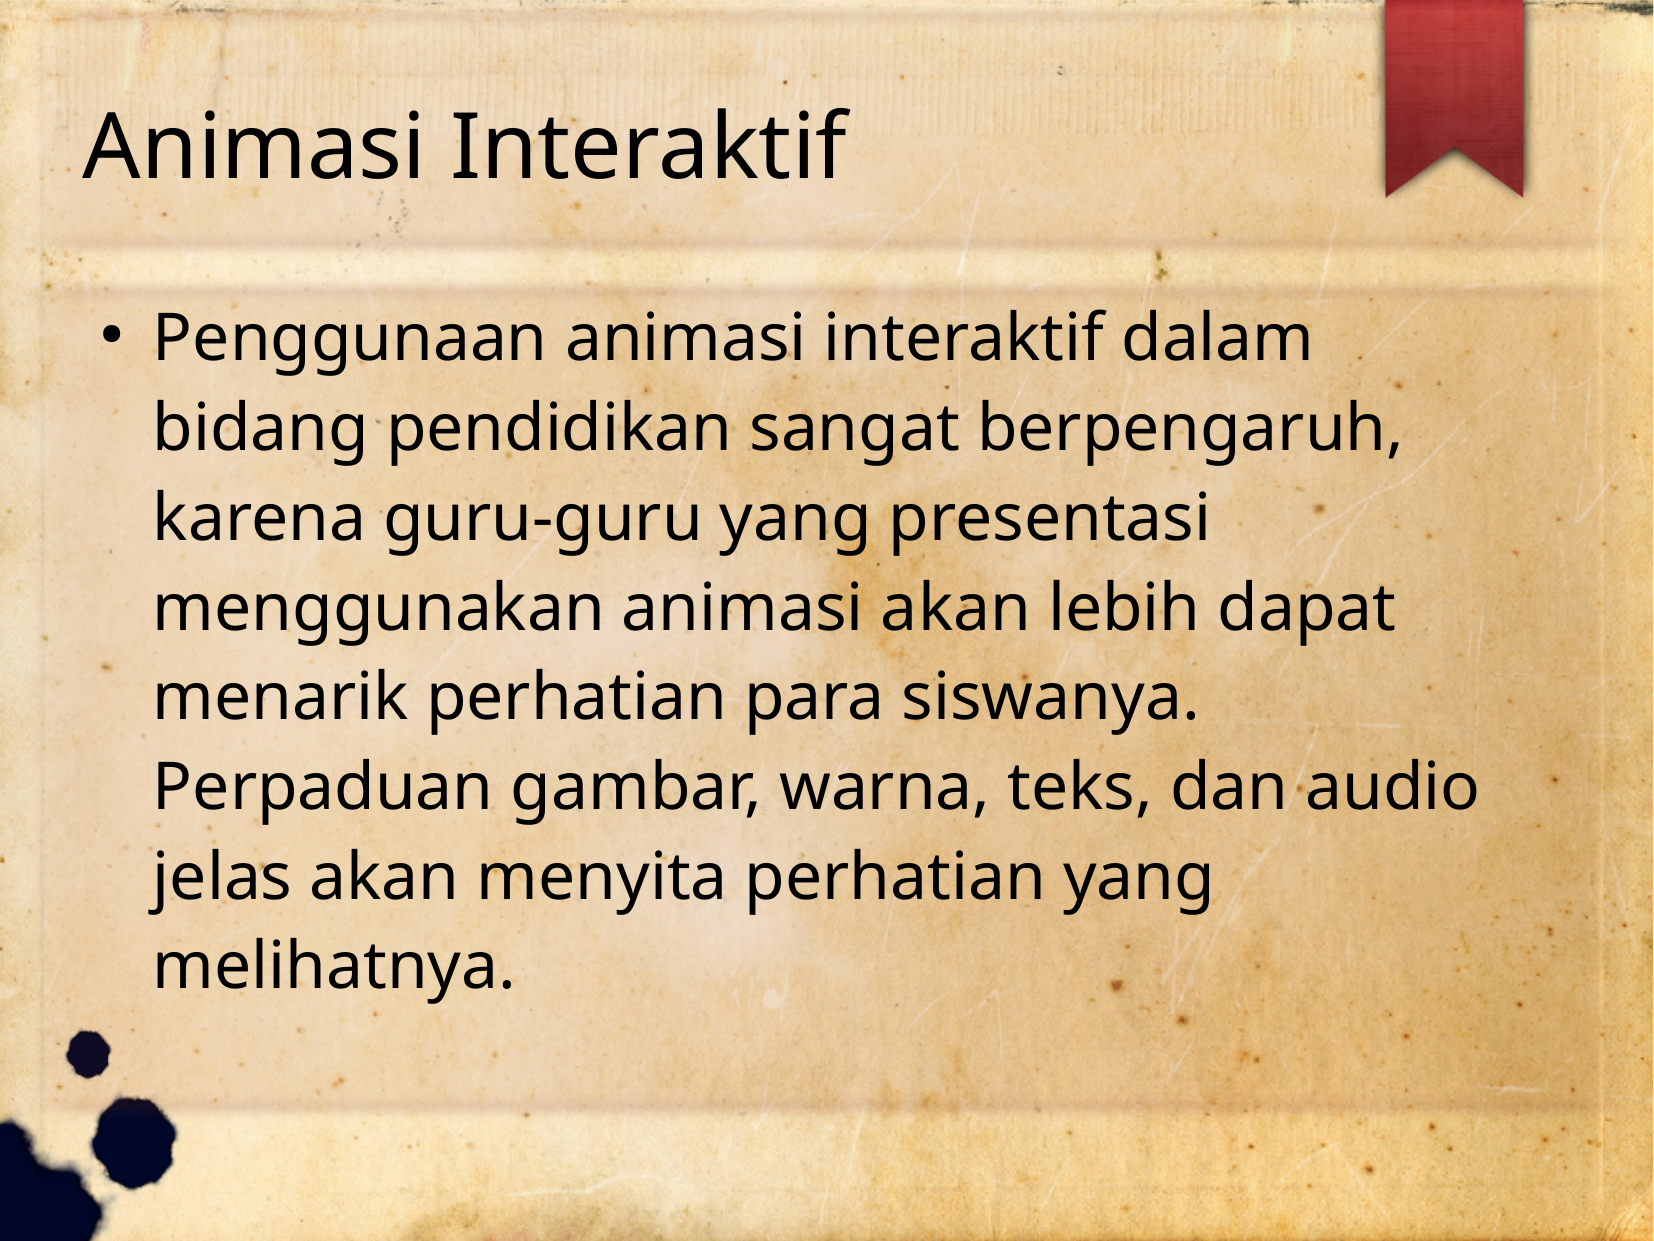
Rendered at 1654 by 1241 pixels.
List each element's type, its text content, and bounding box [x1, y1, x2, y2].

list Penggunaan animasi interaktif dalam bidang pendidikan sangat berpengaruh, karena guru-guru yang presentasi menggunakan animasi akan lebih dapat menarik perhatian para siswanya. Perpaduan gambar, warna, teks, dan audio jelas akan menyita perhatian yang melihatnya. [82, 290, 1538, 1010]
picture [0, 0, 1654, 1241]
title Animasi Interaktif [82, 49, 1347, 237]
